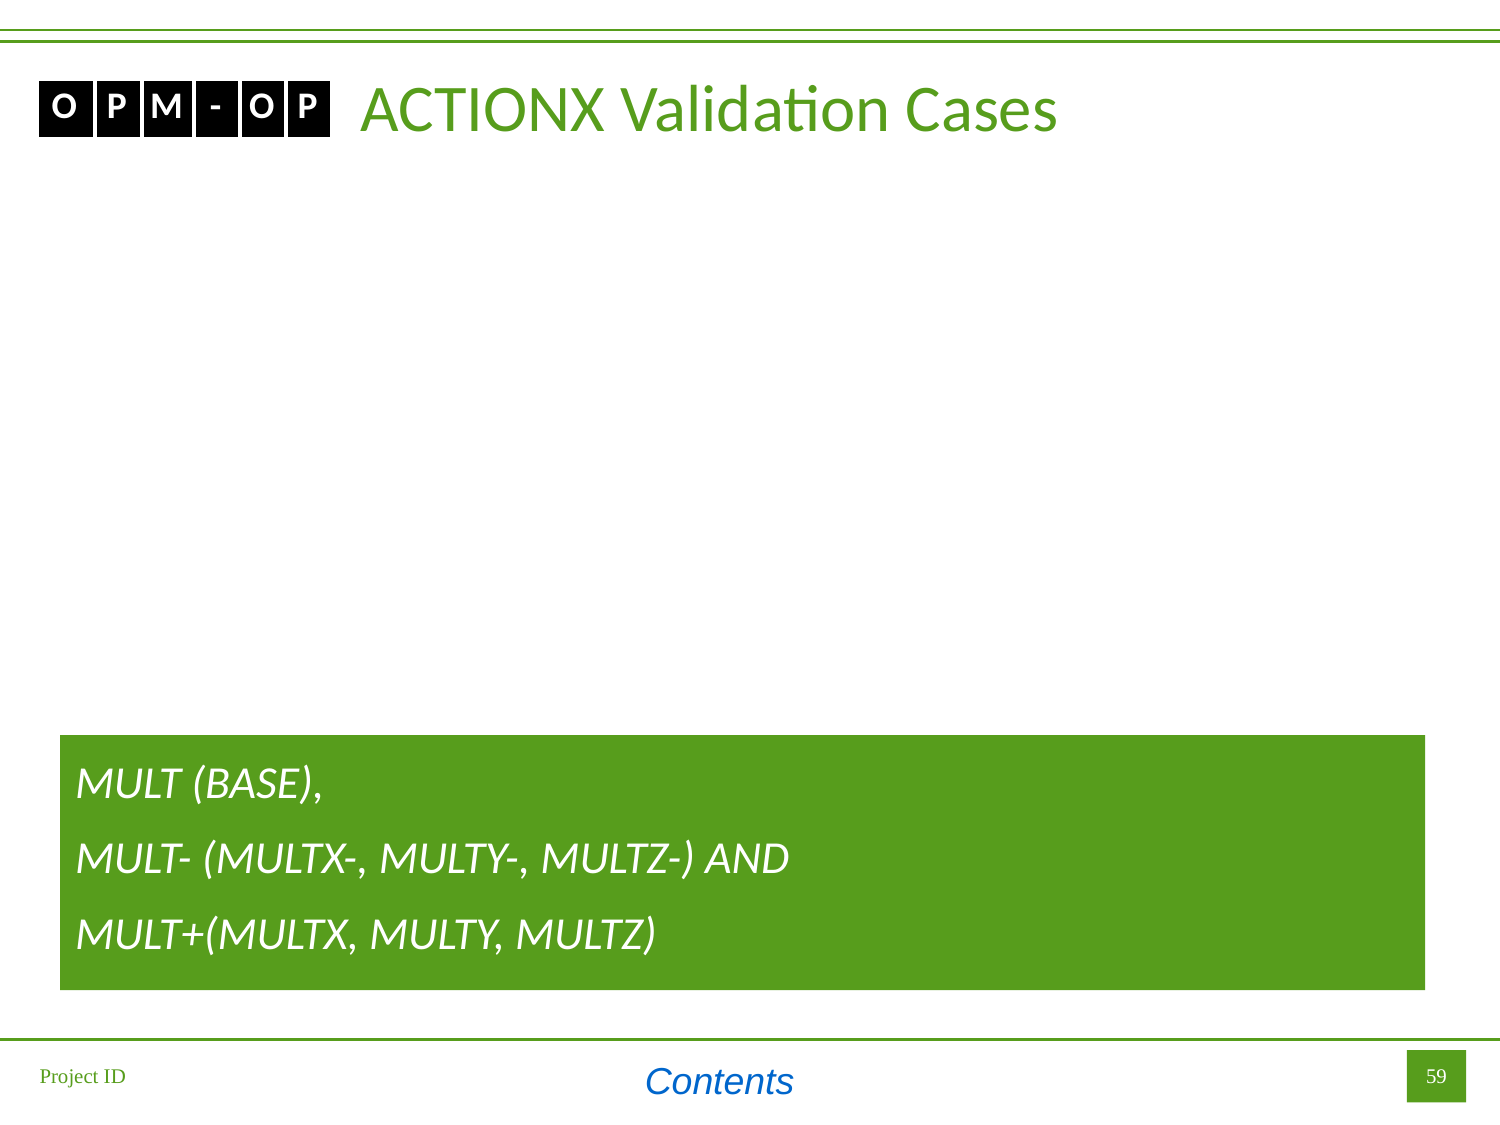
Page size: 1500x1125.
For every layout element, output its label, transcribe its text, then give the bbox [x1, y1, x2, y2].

list MULT (base), MULT- (MULTX-, MULTY-, MULTZ-) and MULT+(MULTX, MULTY, MULTZ) [60, 735, 1426, 991]
title ACTIONX Validation Cases [360, 77, 1425, 153]
